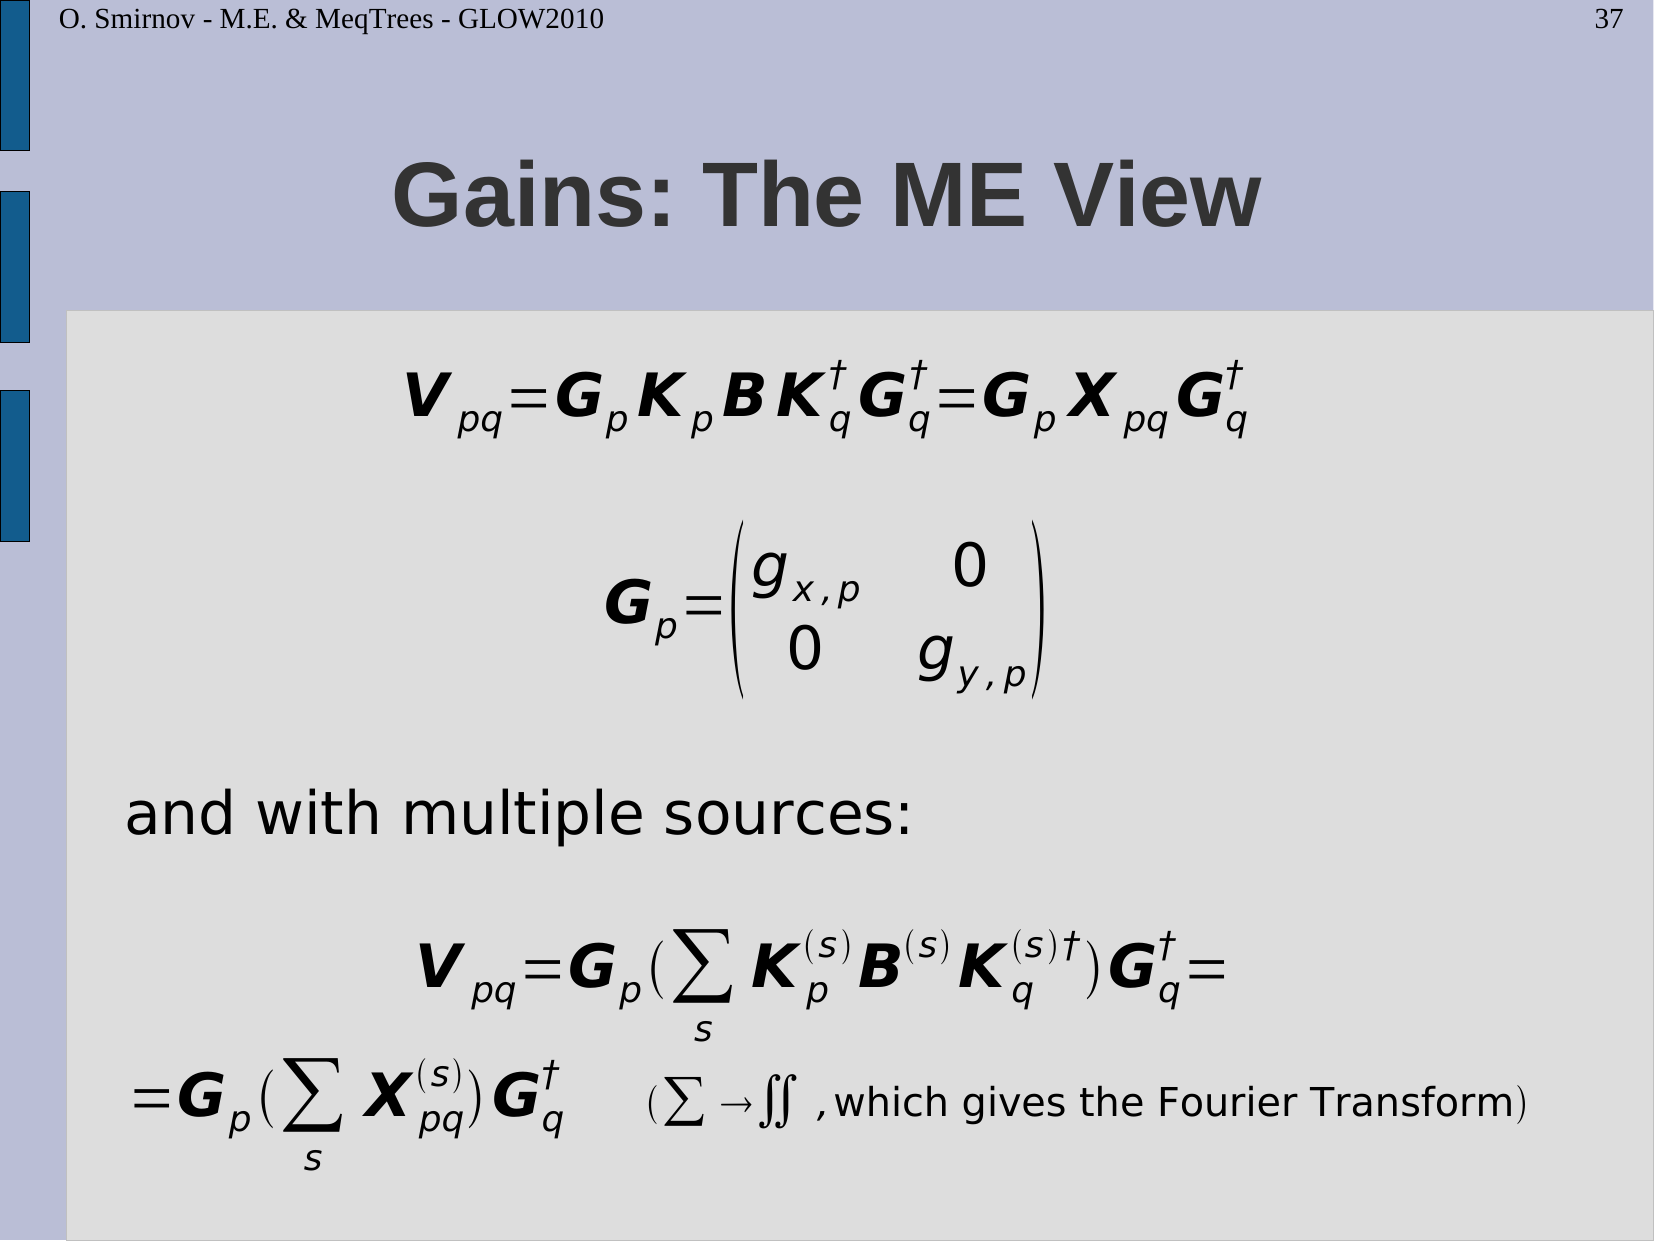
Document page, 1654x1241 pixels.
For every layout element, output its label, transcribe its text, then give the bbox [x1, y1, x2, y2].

chart [118, 353, 1534, 1179]
title Gains: The ME View [121, 91, 1534, 299]
